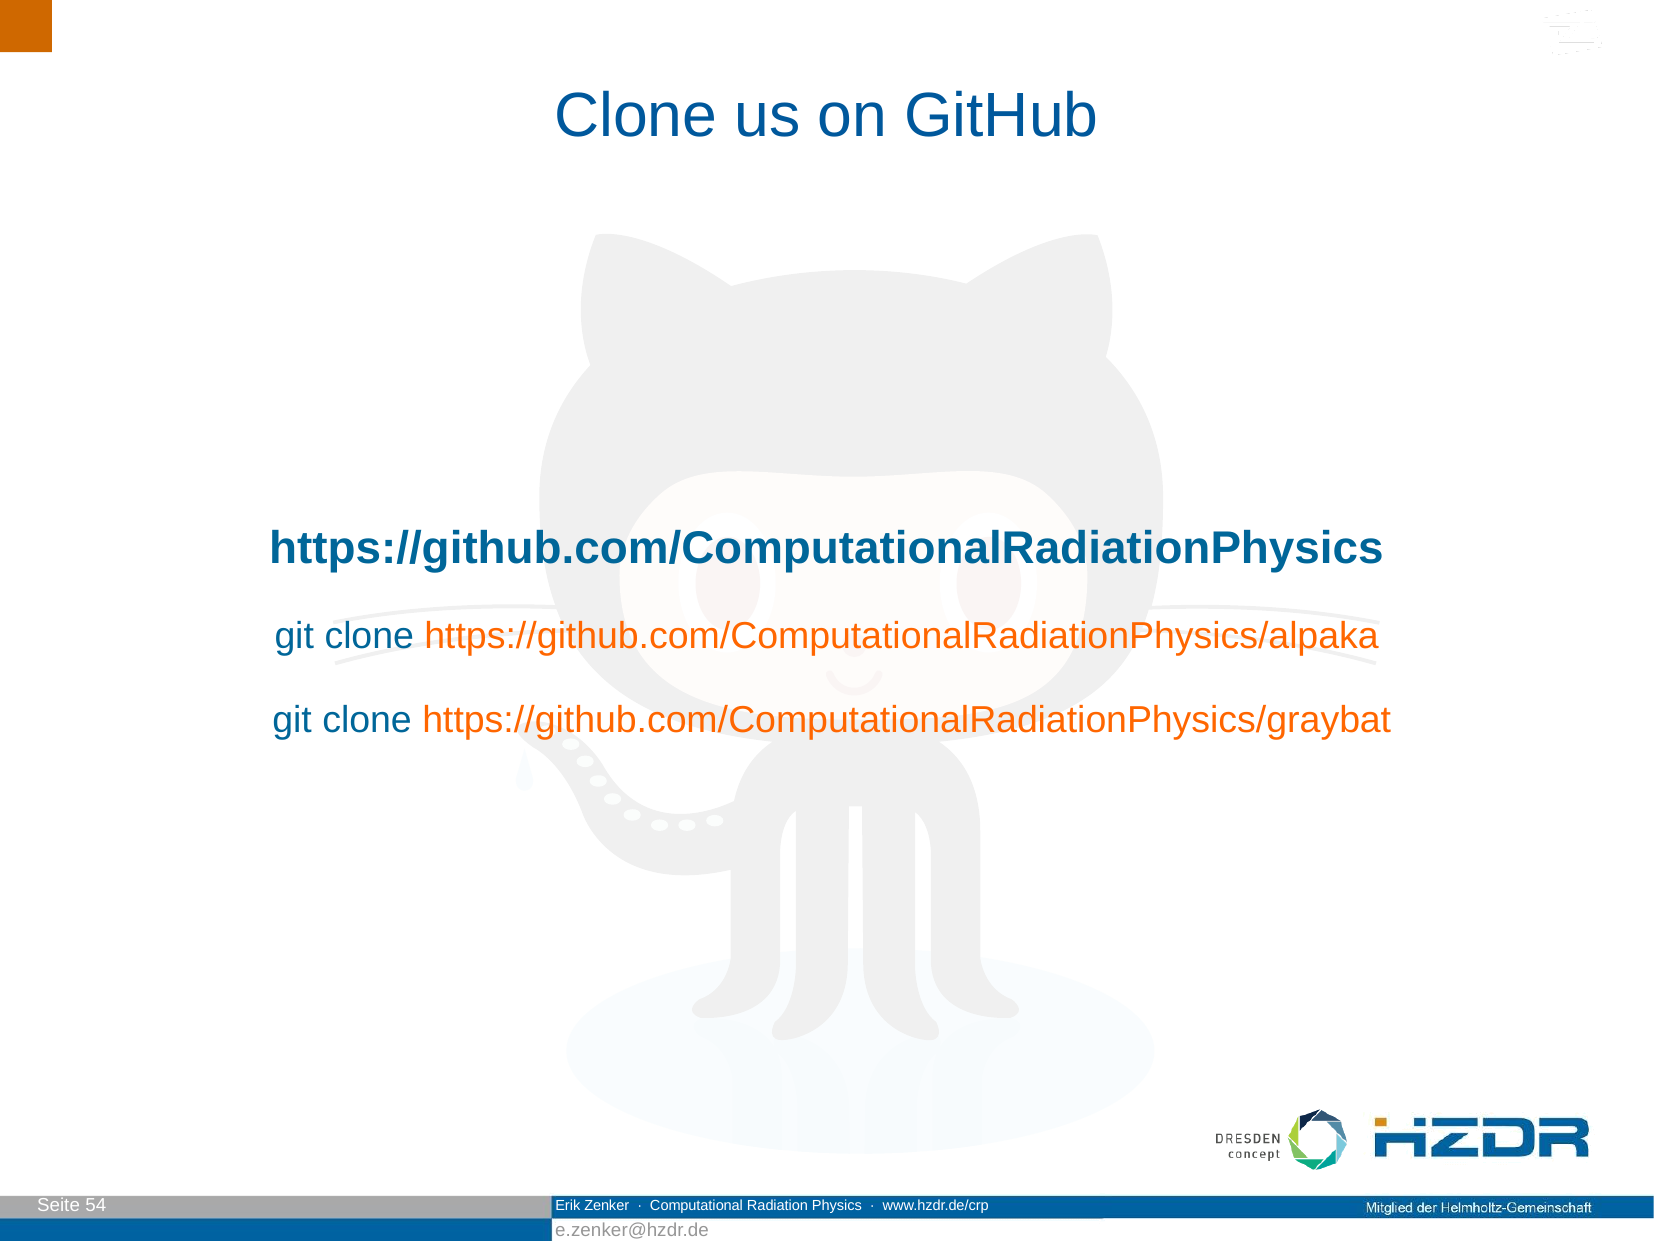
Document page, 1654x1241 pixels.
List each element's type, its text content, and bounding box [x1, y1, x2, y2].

title Clone us on GitHub [82, 37, 1571, 193]
subtitle https://github.com/ComputationalRadiationPhysics git clone https://github.com/ComputationalRadiationPhysics/alpaka git clone https://github.com/ComputationalRadiationPhysics/graybat [82, 217, 1571, 1087]
picture [0, 0, 1654, 1241]
